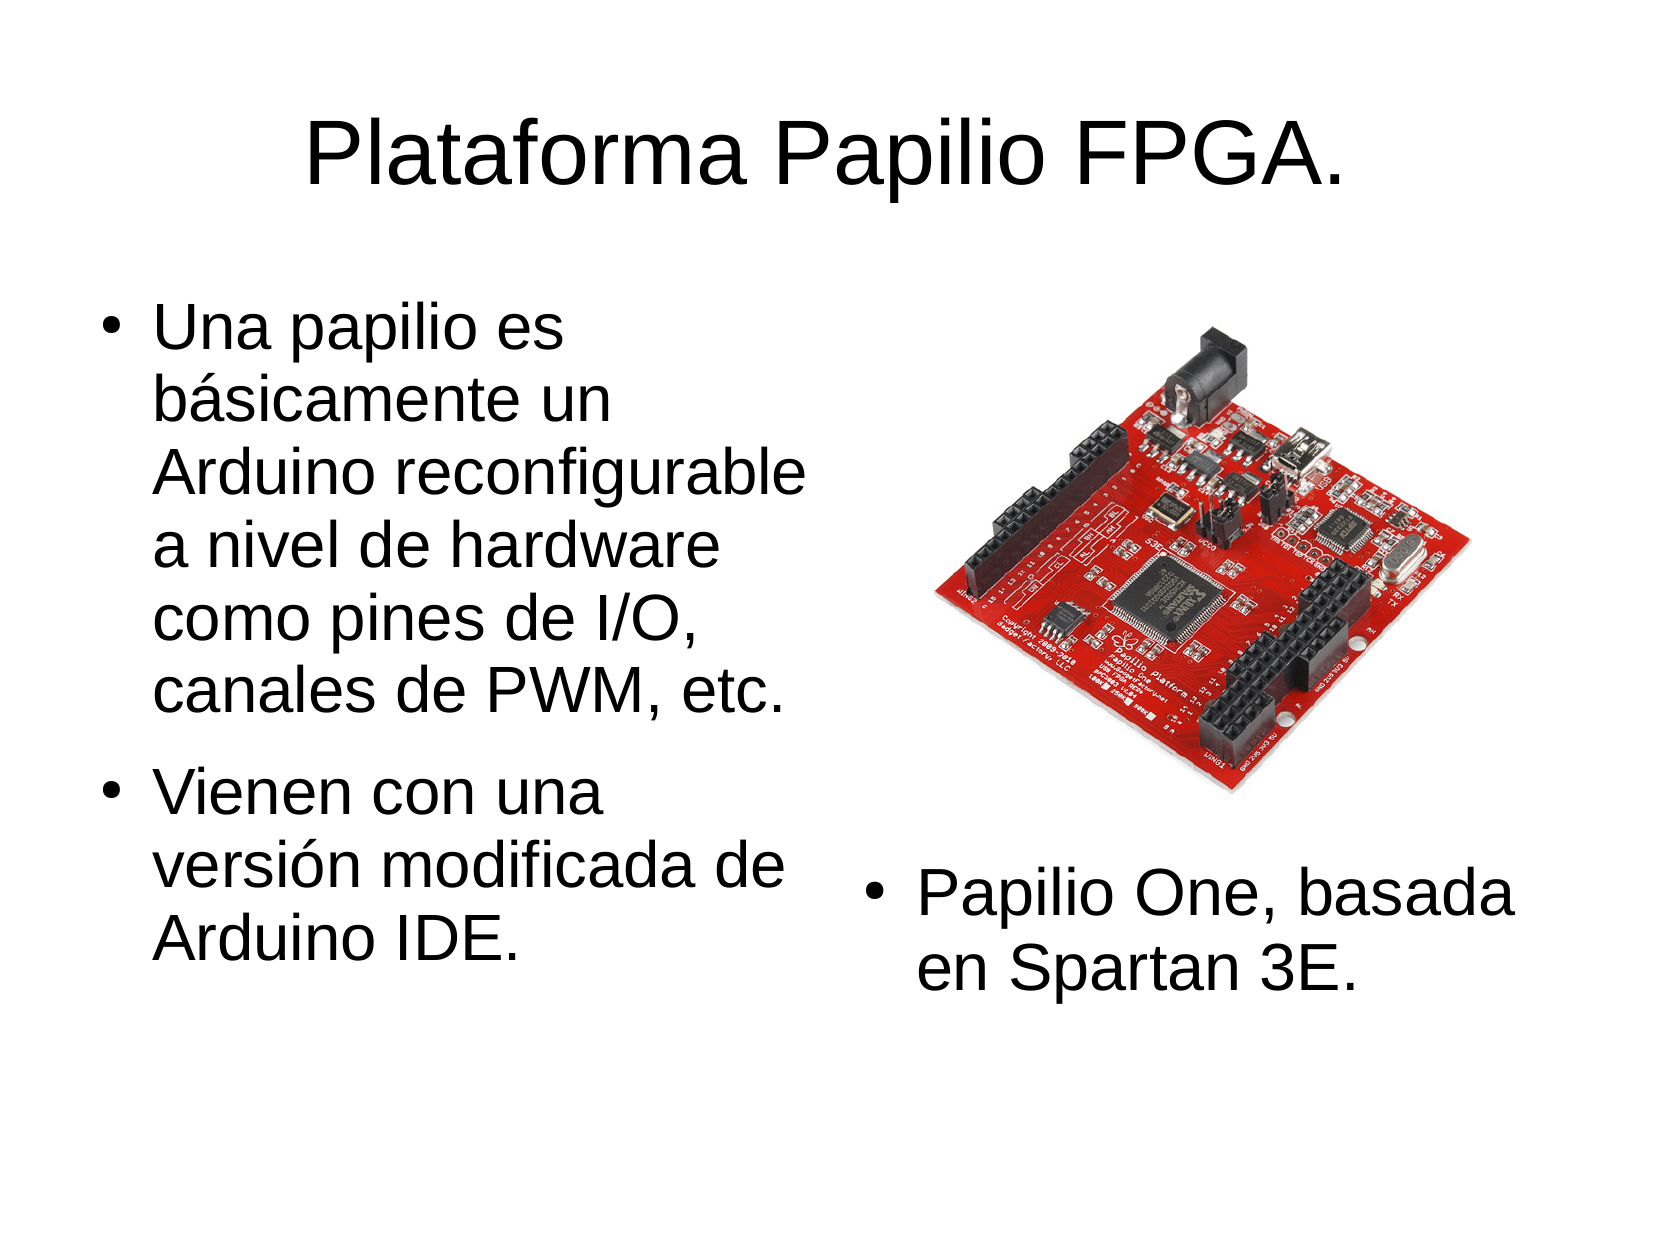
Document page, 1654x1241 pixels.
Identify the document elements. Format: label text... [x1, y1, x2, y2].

title Plataforma Papilio FPGA. [82, 49, 1571, 257]
picture [919, 290, 1486, 855]
list Una papilio es básicamente un Arduino reconfigurable a nivel de hardware como pines de I/O, canales de PWM, etc. Vienen con una versión modificada de Arduino IDE. [82, 290, 809, 1010]
list Papilio One, basada en Spartan 3E. [845, 855, 1572, 1009]
